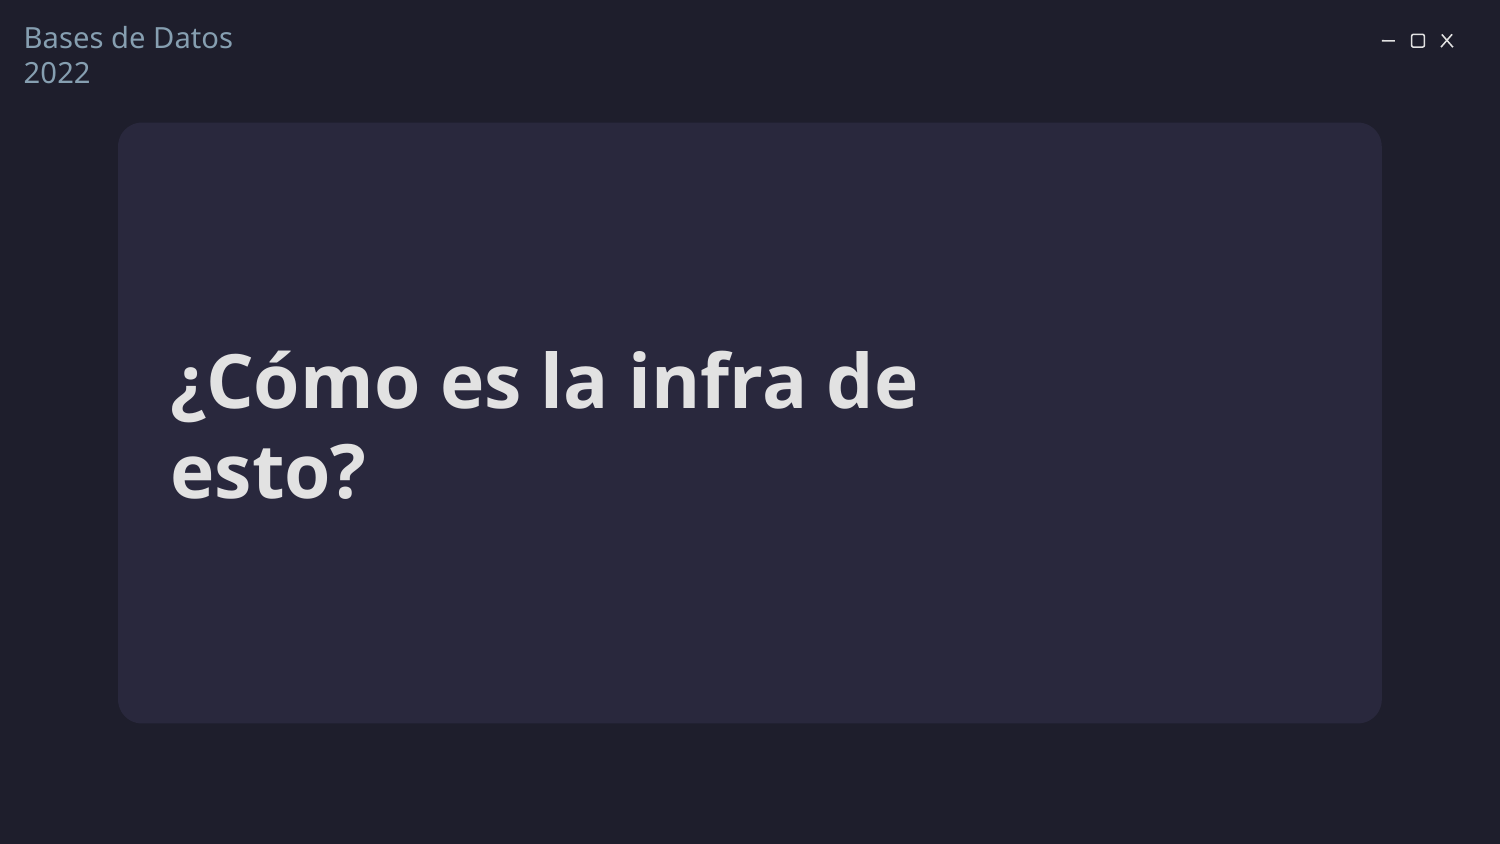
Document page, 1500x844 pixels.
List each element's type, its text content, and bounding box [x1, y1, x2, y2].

title ¿Cómo es la infra de esto? [155, 199, 1121, 647]
